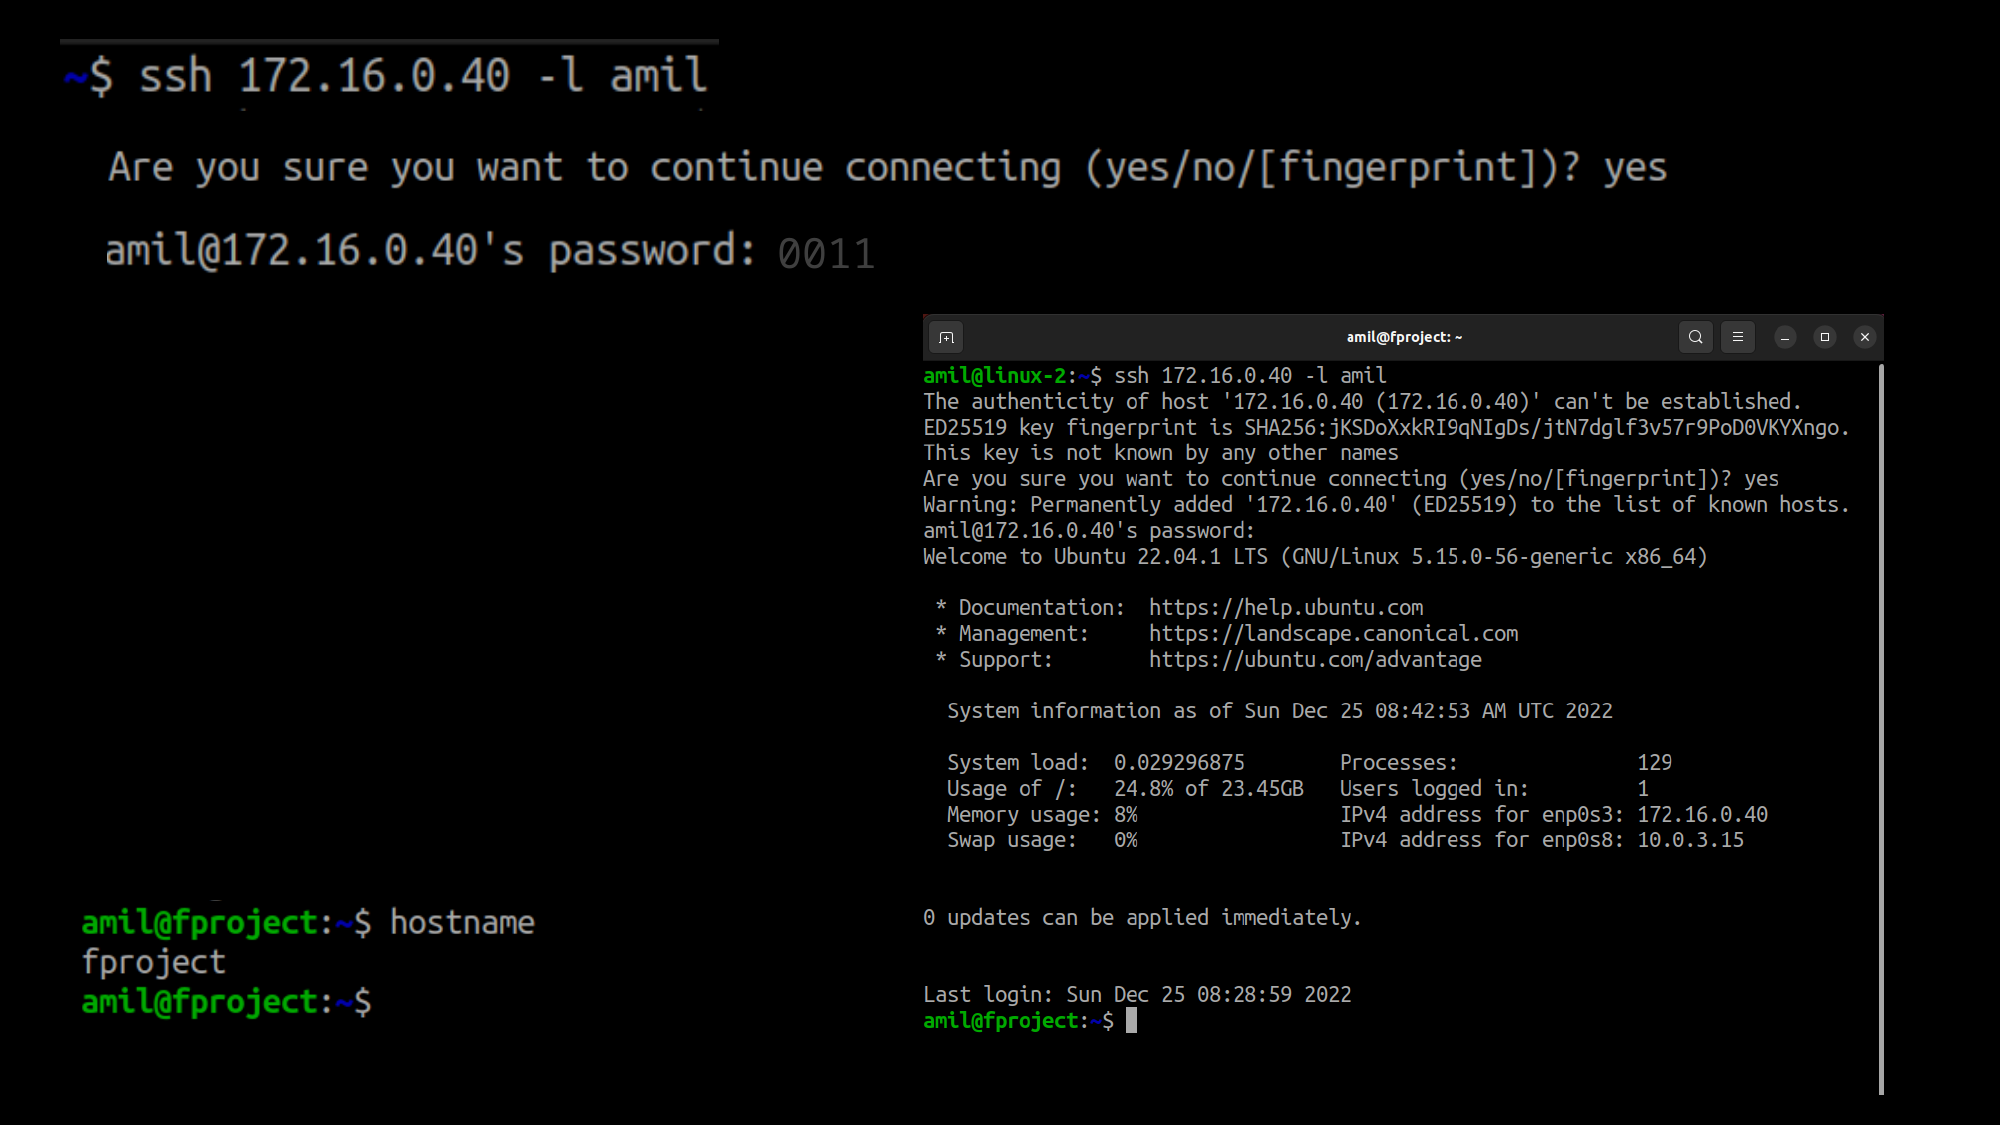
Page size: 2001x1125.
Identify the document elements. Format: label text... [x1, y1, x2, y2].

picture [81, 900, 599, 1039]
picture [107, 225, 762, 279]
picture [923, 314, 1884, 1095]
text_box 0011 [762, 219, 903, 285]
picture [107, 145, 1692, 194]
picture [60, 39, 719, 111]
